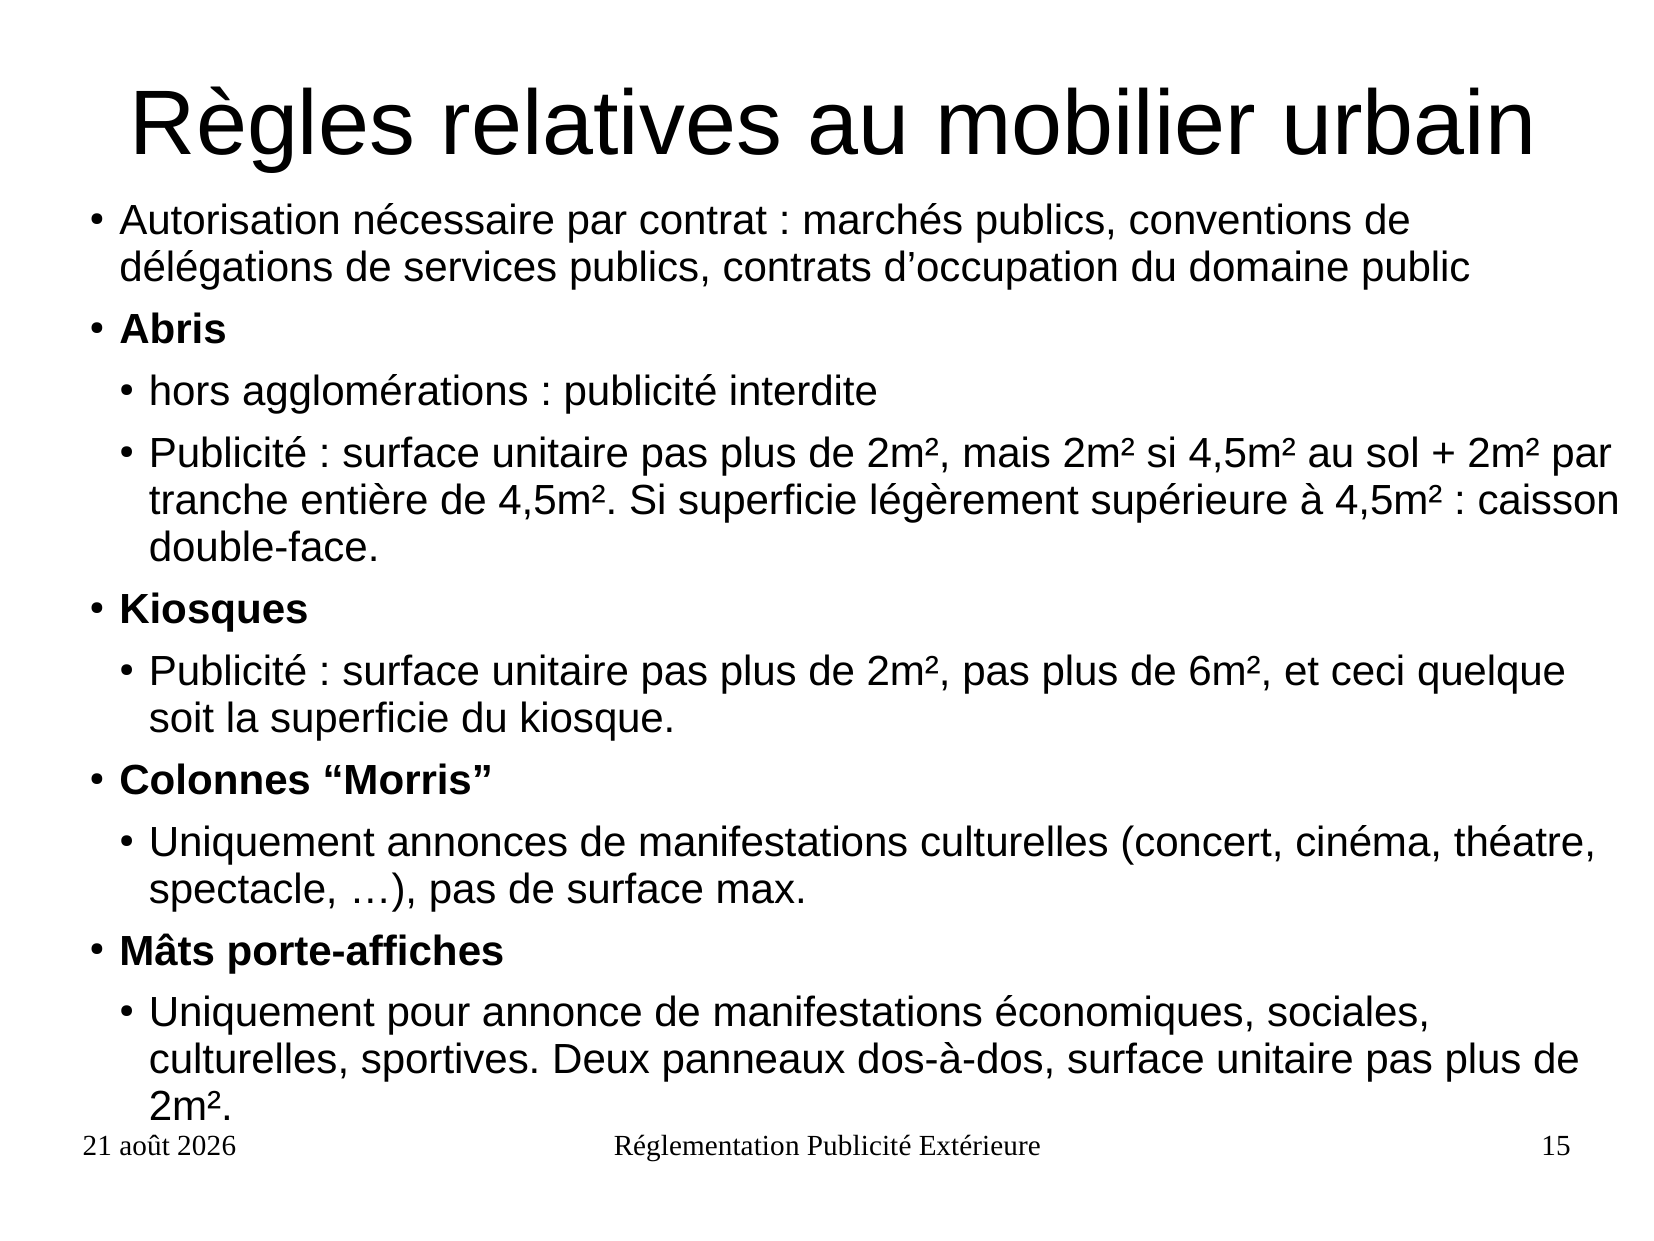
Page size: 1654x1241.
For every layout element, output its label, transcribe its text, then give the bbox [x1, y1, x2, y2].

title Règles relatives au mobilier urbain [90, 19, 1579, 135]
text_box Autorisation nécessaire par contrat : marchés publics, conventions de délégations de services publics, contrats d’occupation du domaine public Abris hors agglomérations : publicité interdite Publicité : surface unitaire pas plus de 2m², mais 2m² si 4,5m² au sol + 2m² par tranche entière de 4,5m². Si superficie légèrement supérieure à 4,5m² : caisson double-face. Kiosques Publicité : surface unitaire pas plus de 2m², pas plus de 6m², et ceci quelque soit la superficie du kiosque. Colonnes “Morris” Uniquement annonces de manifestations culturelles (concert, cinéma, théatre, spectacle, …), pas de surface max. Mâts porte-affiches Uniquement pour annonce de manifestations économiques, sociales, culturelles, sportives. Deux panneaux dos-à-dos, surface unitaire pas plus de 2m². [30, 135, 1631, 1141]
text_box [30, 225, 1632, 1186]
